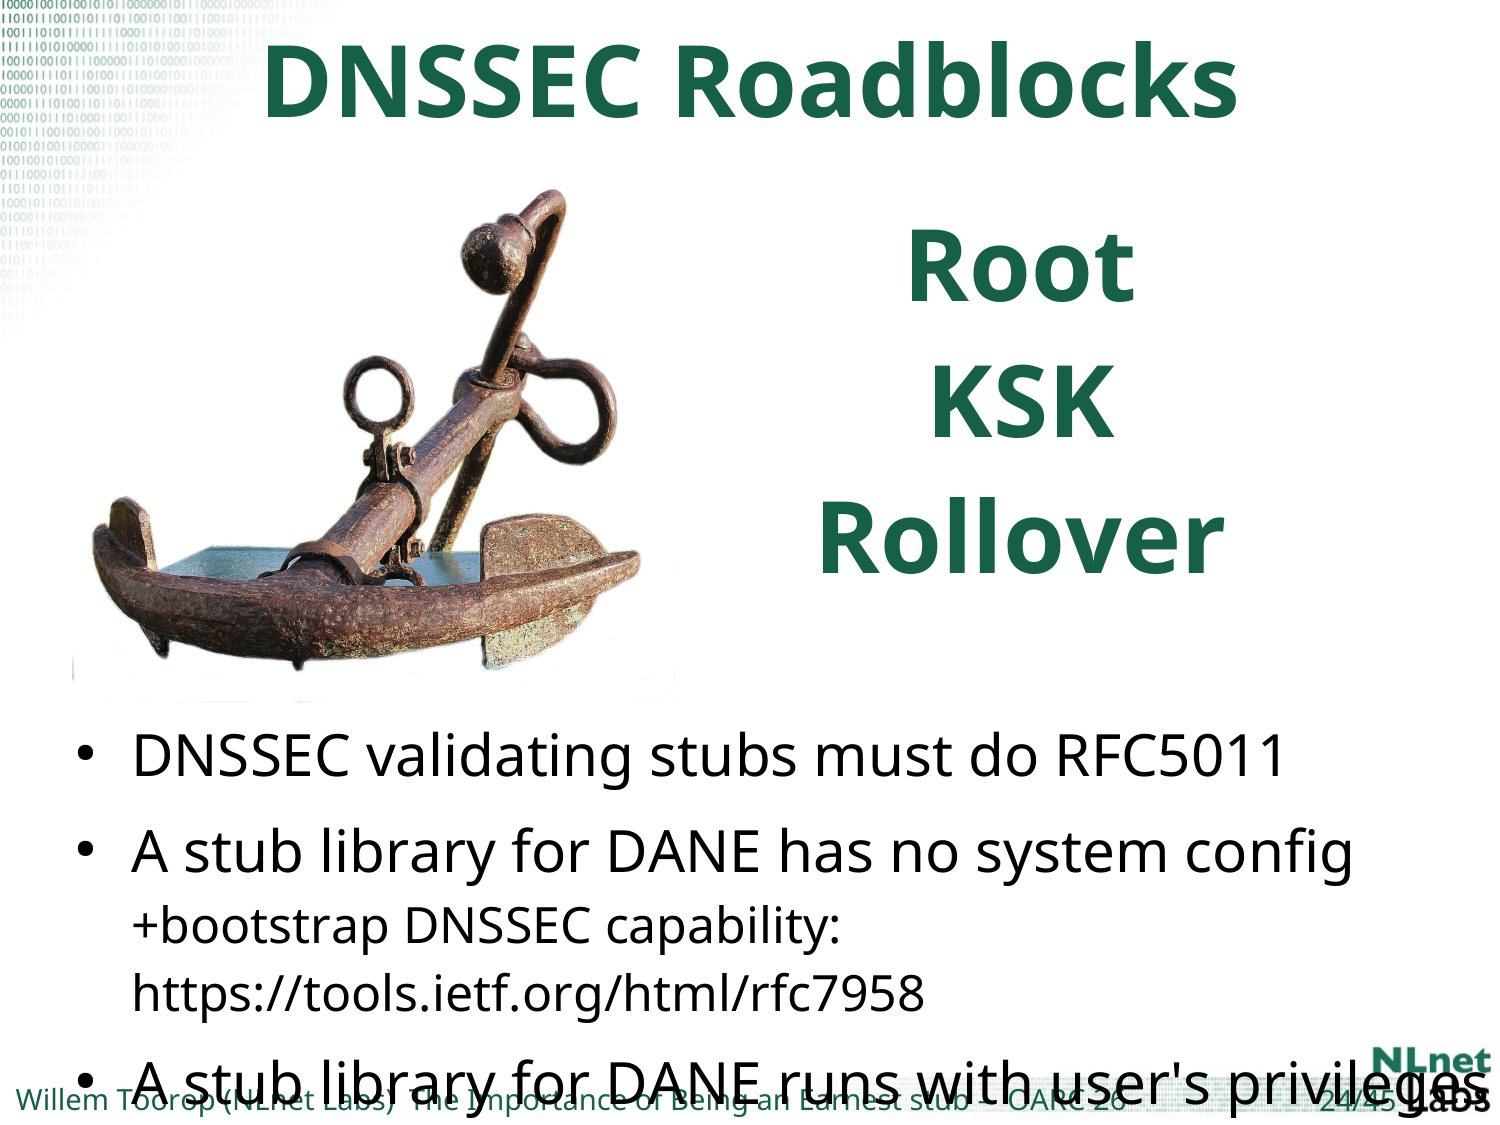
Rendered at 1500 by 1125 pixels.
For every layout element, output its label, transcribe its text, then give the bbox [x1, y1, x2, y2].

text_box Root KSK Rollover [750, 224, 1292, 572]
title DNSSEC Roadblocks [75, 31, 1425, 263]
list DNSSEC validating stubs must do RFC5011 A stub library for DANE has no system config +bootstrap DNSSEC capability: https://tools.ietf.org/html/rfc7958 A stub library for DANE runs with user's privileges [75, 714, 1500, 1005]
picture [774, 1037, 1492, 1124]
picture [0, 0, 676, 704]
